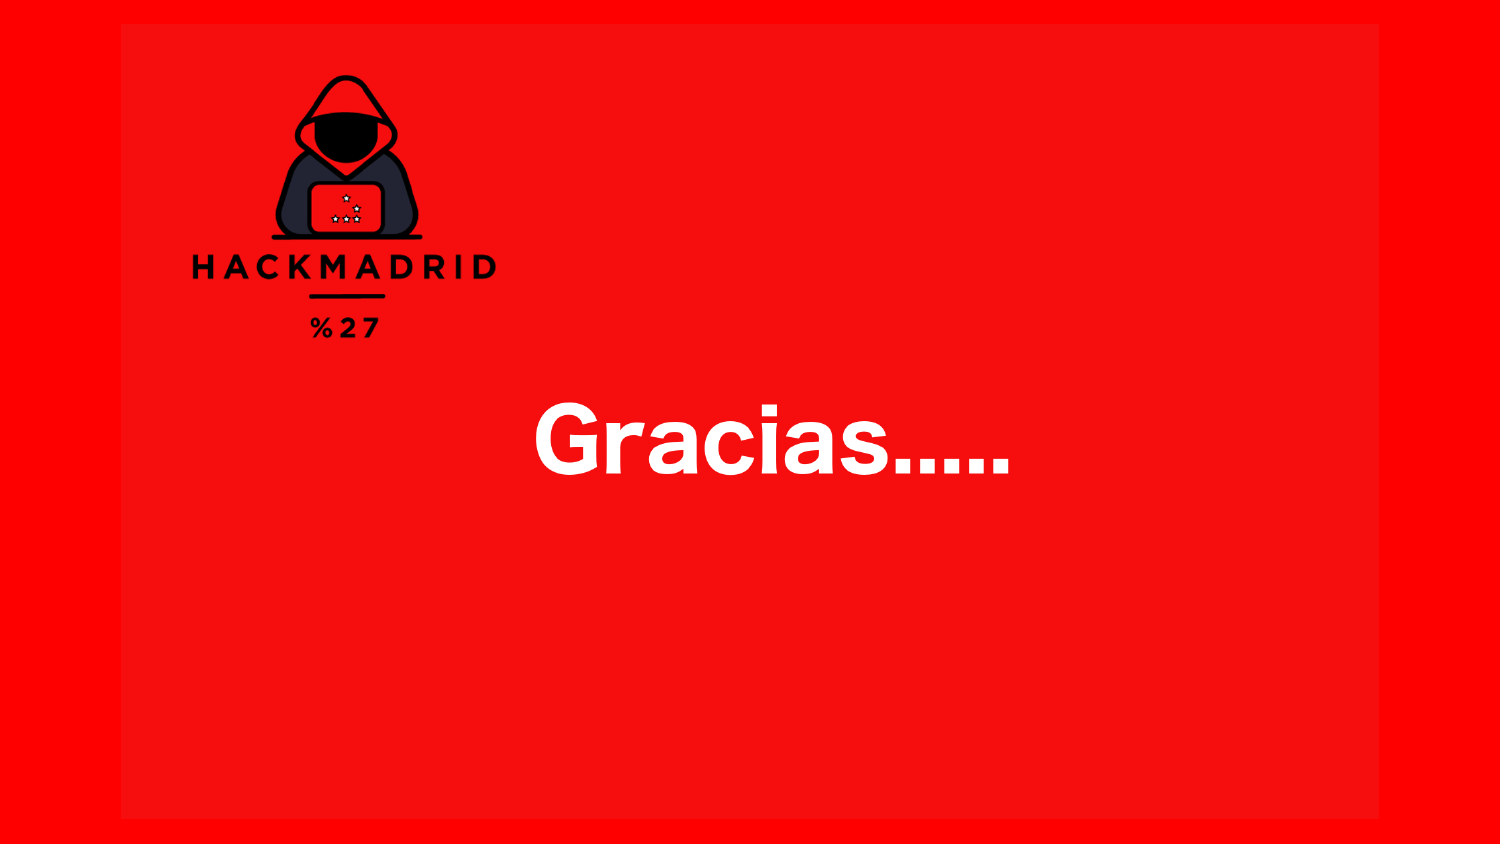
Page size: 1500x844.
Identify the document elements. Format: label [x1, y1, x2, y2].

picture [121, 24, 1379, 819]
